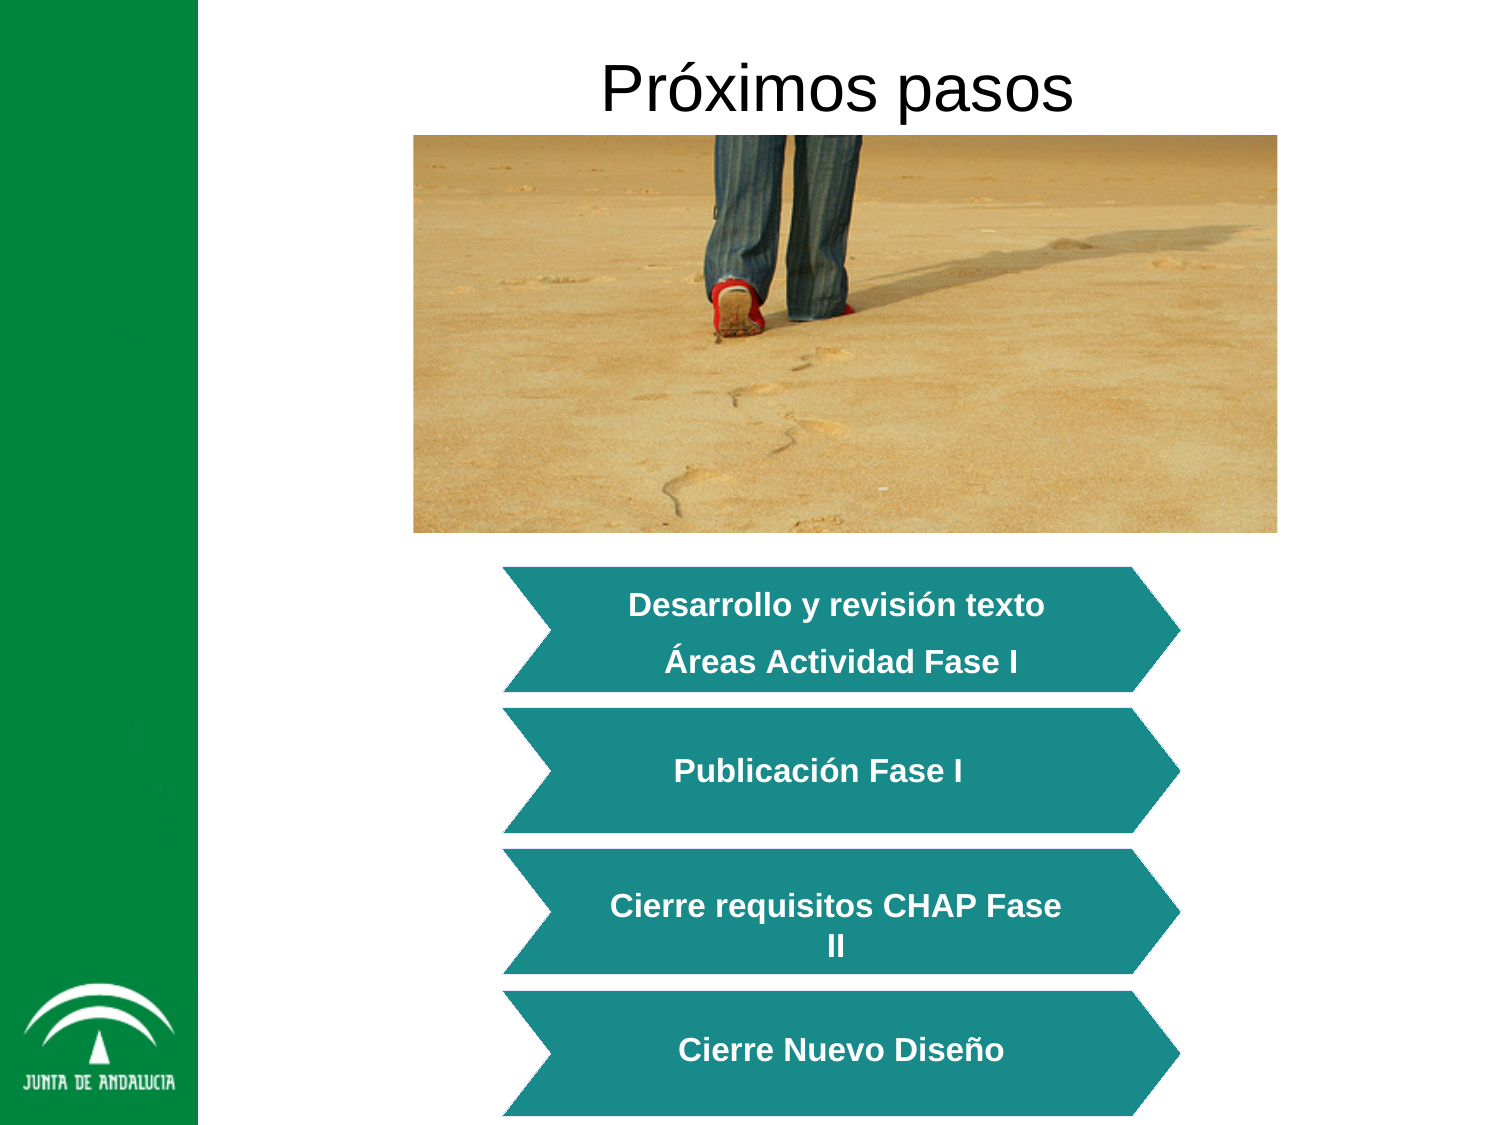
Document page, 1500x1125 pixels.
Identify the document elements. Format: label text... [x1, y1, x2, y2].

text_box Cierre requisitos CHAP Fase II [581, 877, 1091, 933]
text_box [501, 707, 1182, 834]
text_box [501, 848, 1182, 975]
text_box Cierre Nuevo Diseño [501, 990, 1182, 1117]
picture [0, 0, 198, 1125]
picture [413, 135, 1278, 533]
text_box Publicación Fase I [563, 741, 1074, 797]
text_box Desarrollo y revisión texto Áreas Actividad Fase I [501, 566, 1182, 693]
title Próximos pasos [225, 0, 1451, 178]
